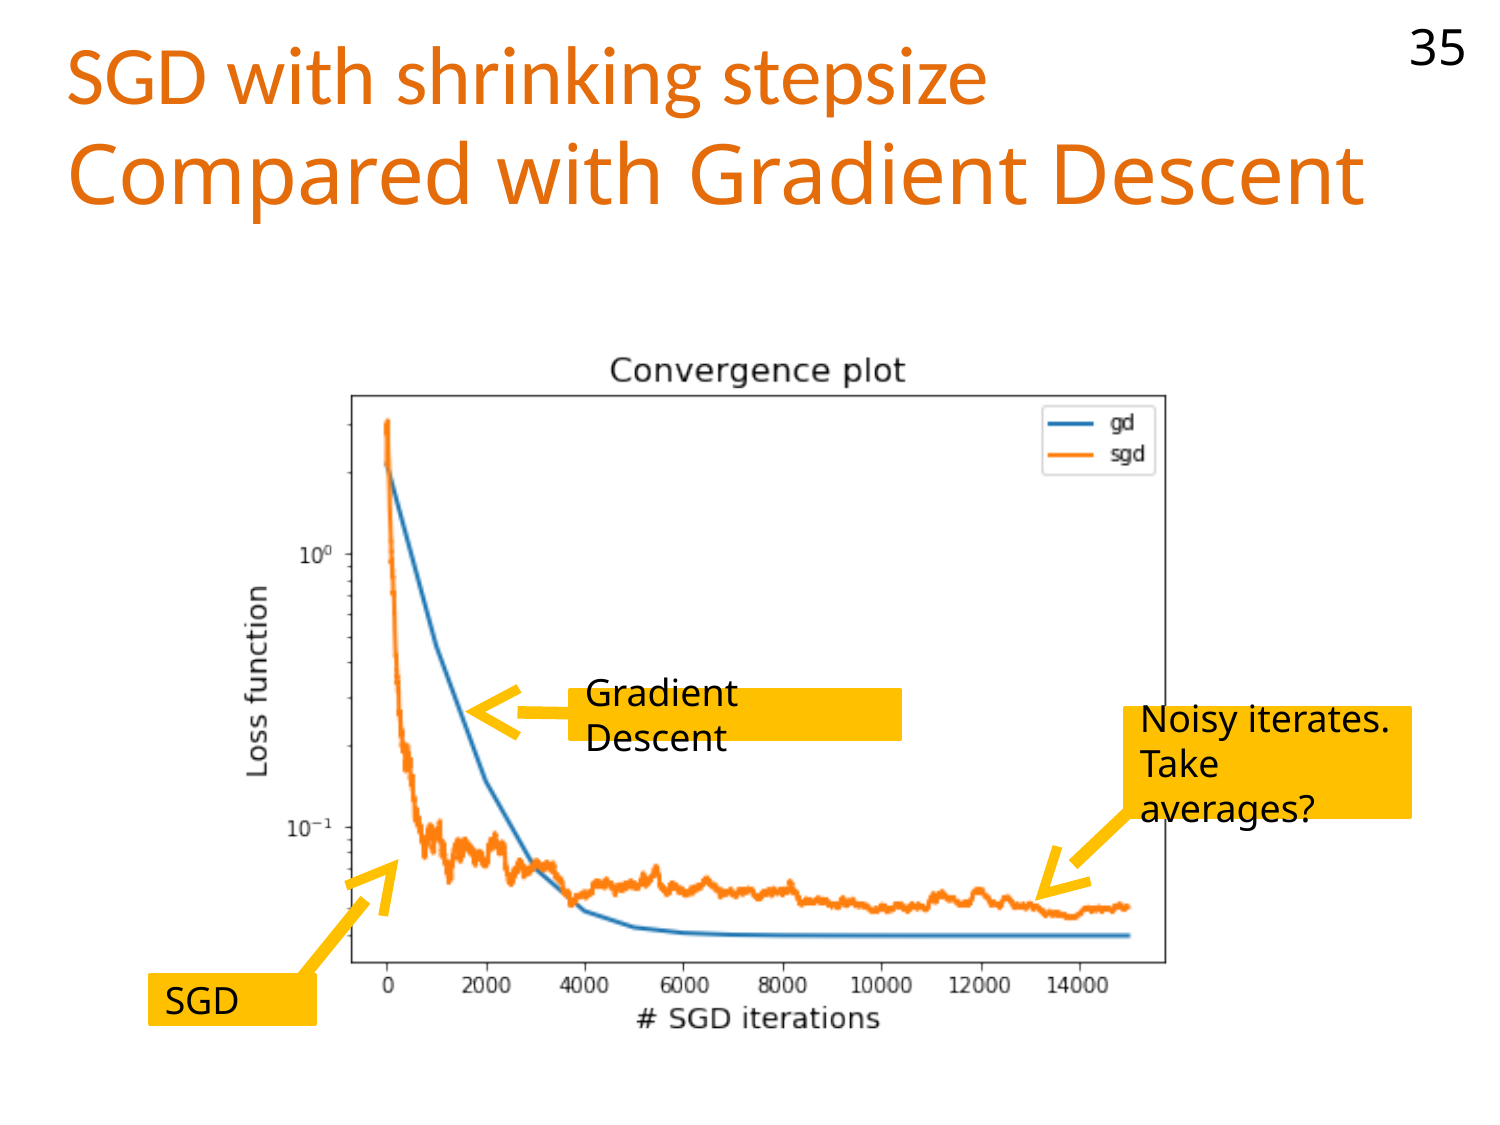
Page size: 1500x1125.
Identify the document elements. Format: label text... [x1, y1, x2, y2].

text_box Gradient Descent [570, 689, 901, 739]
text_box SGD [150, 974, 316, 1024]
text_box SGD with shrinking stepsize Compared with Gradient Descent [51, 27, 1432, 215]
picture [232, 343, 1186, 1051]
text_box Noisy iterates. Take averages? [1125, 708, 1411, 817]
